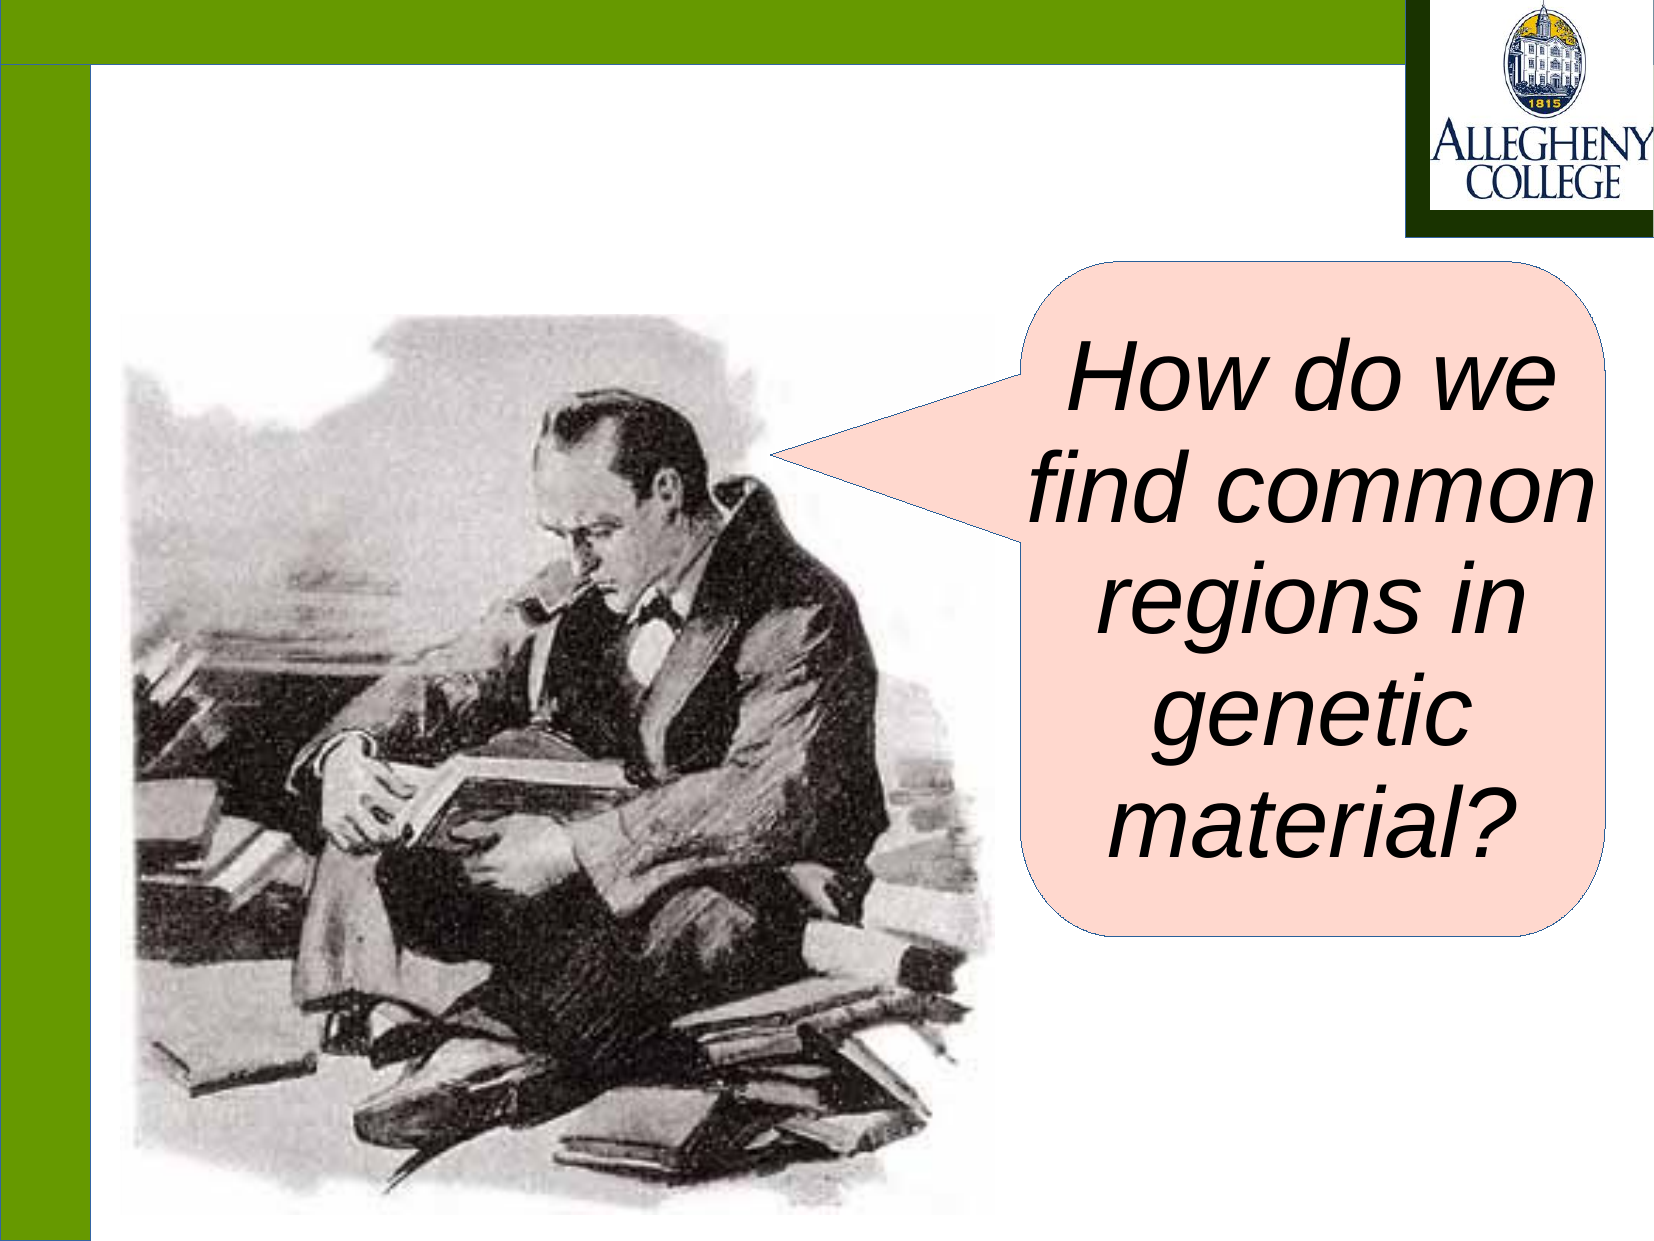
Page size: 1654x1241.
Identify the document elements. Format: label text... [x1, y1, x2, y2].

text_box How do we find common regions in genetic material? [770, 261, 1606, 937]
text_box [0, 0, 1654, 1241]
picture [120, 314, 995, 1216]
picture [1430, 0, 1654, 210]
